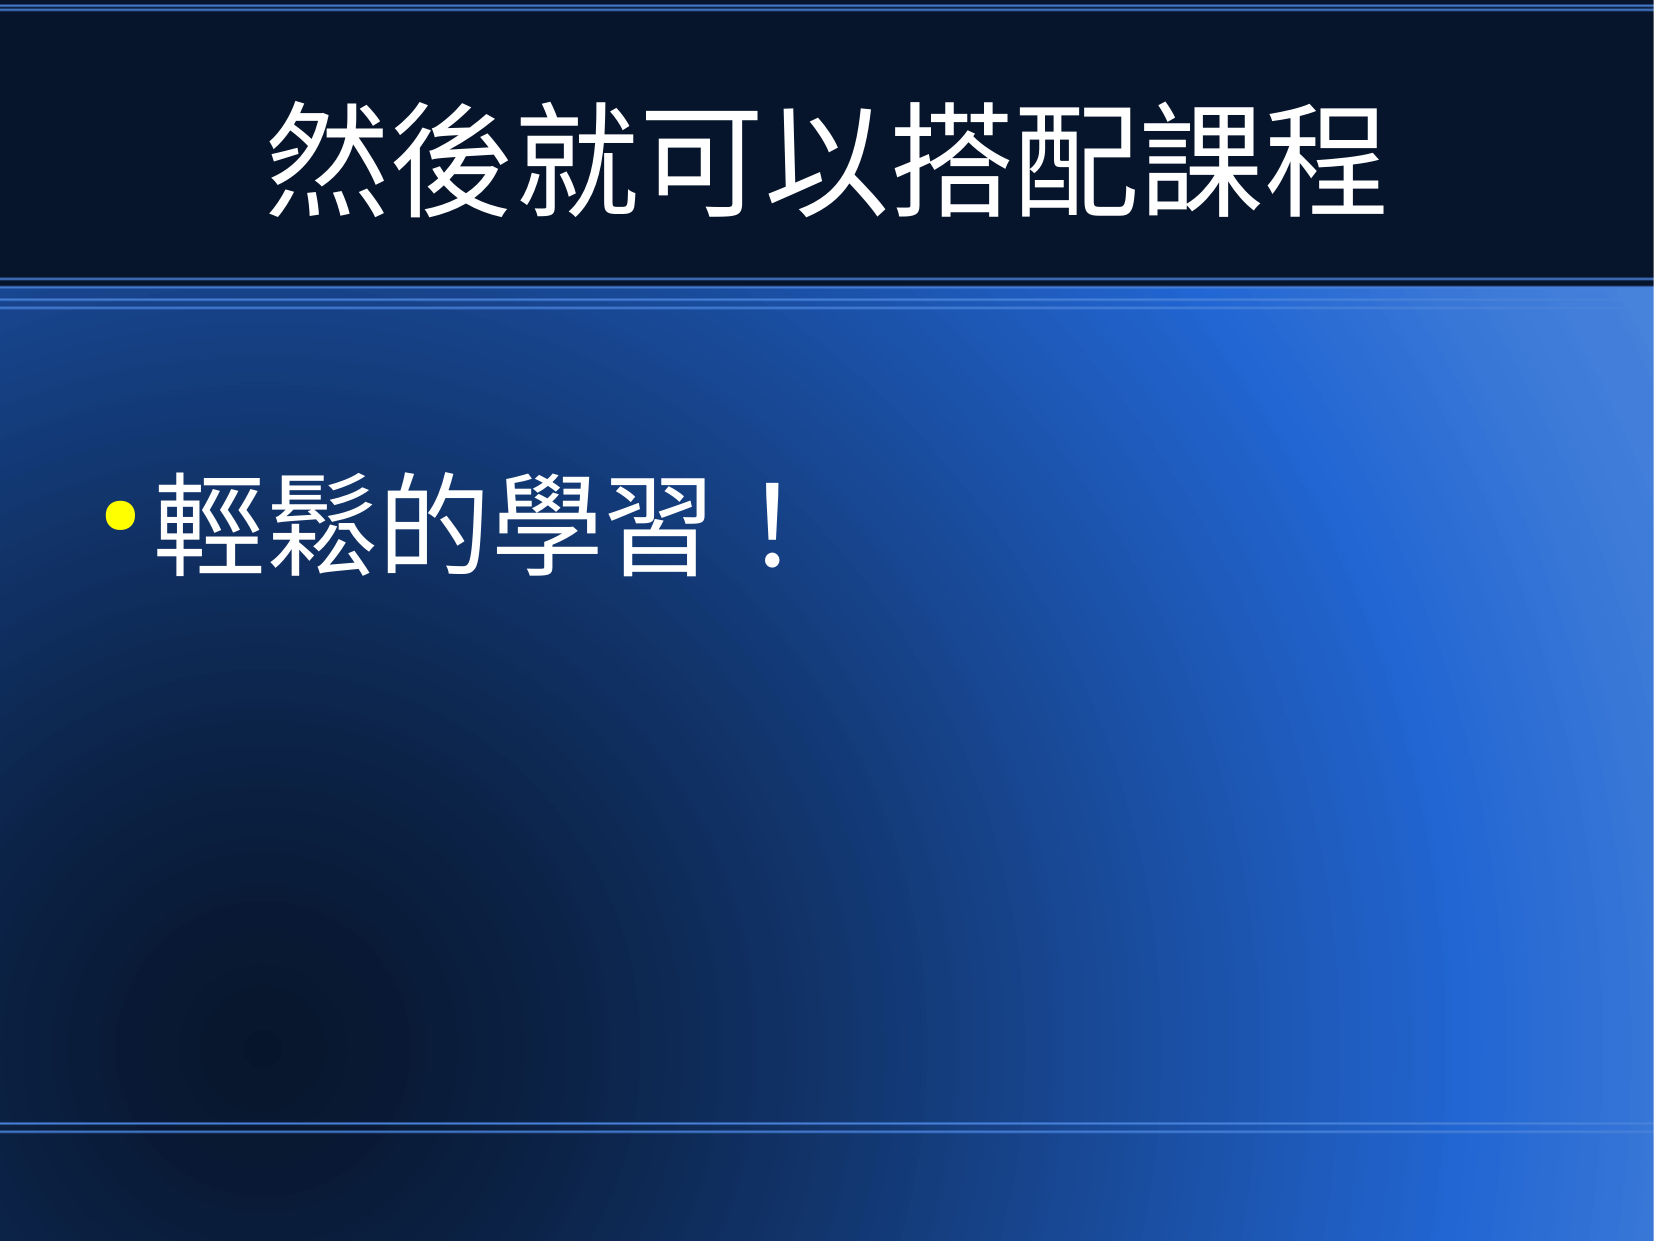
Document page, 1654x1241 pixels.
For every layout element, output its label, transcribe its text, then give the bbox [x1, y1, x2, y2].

picture [0, 0, 1654, 1241]
list 輕鬆的學習！ [82, 355, 1571, 1241]
title 然後就可以搭配課程 [82, 49, 1571, 257]
